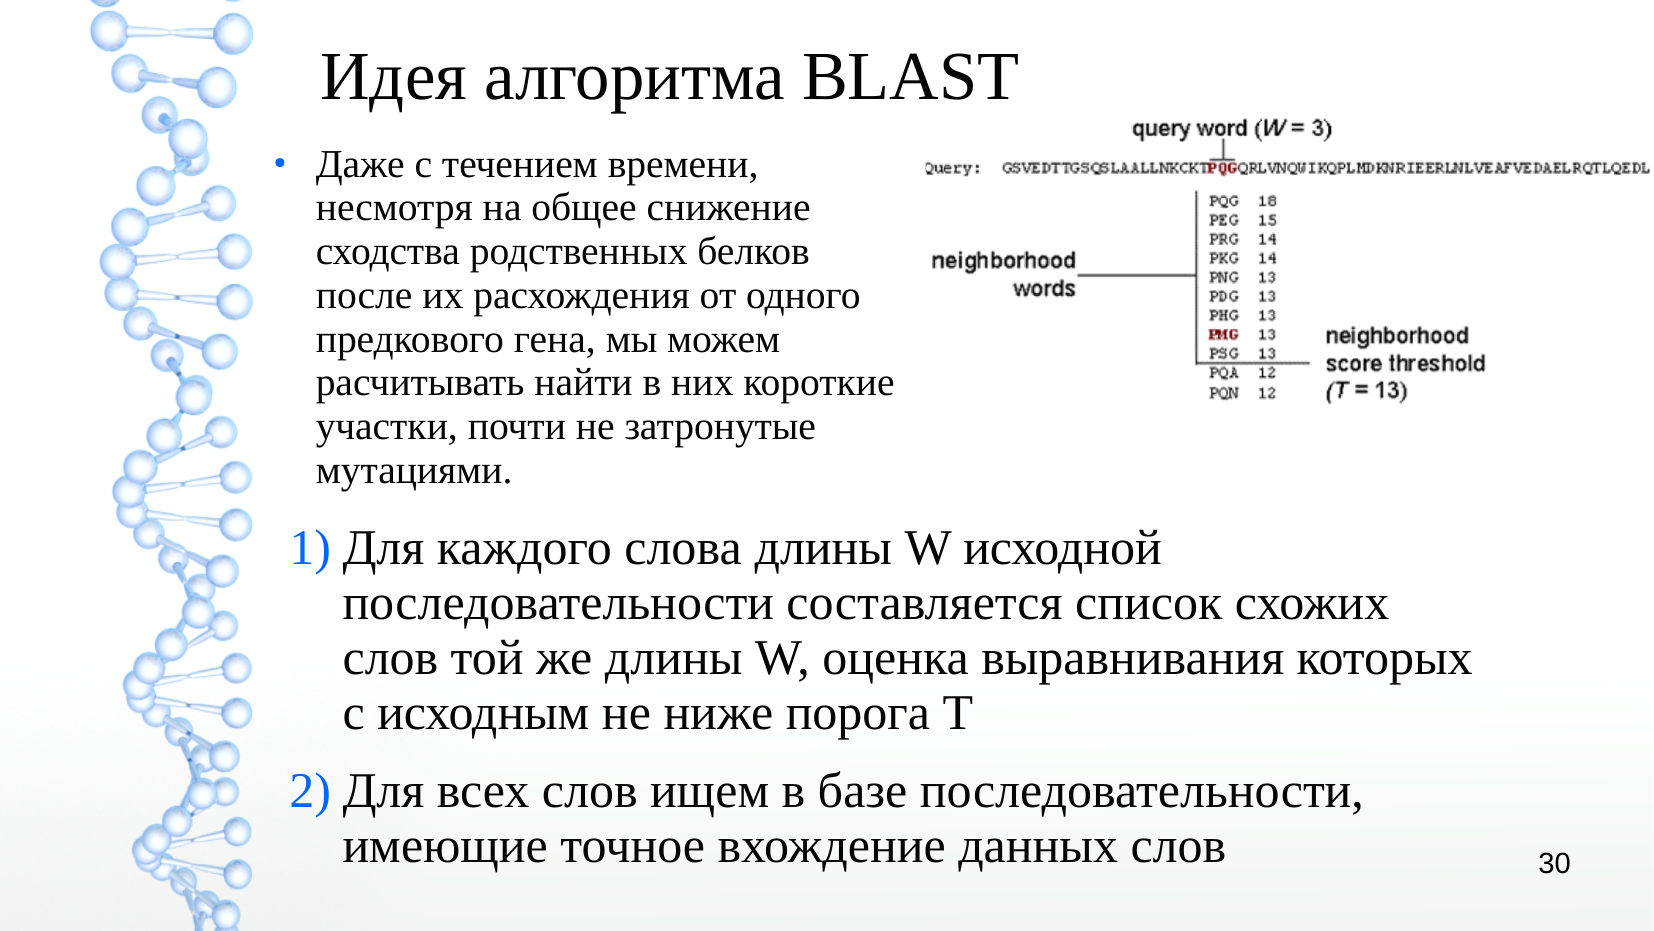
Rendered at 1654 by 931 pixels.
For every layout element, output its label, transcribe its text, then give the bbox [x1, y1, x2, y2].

picture [0, 0, 1654, 931]
list Даже с течением времени, несмотря на общее снижение сходства родственных белков после их расхождения от одного предкового гена, мы можем расчитывать найти в них короткие участки, почти не затронутые мутациями. [259, 141, 909, 497]
title Идея алгоритма BLAST [5, 0, 1335, 154]
list Для каждого слова длины W исходной последовательности составляется список схожих слов той же длины W, оценка выравнивания которых с исходным не ниже порога T Для всех слов ищем в базе последовательности, имеющие точное вхождение данных слов [271, 519, 1477, 896]
